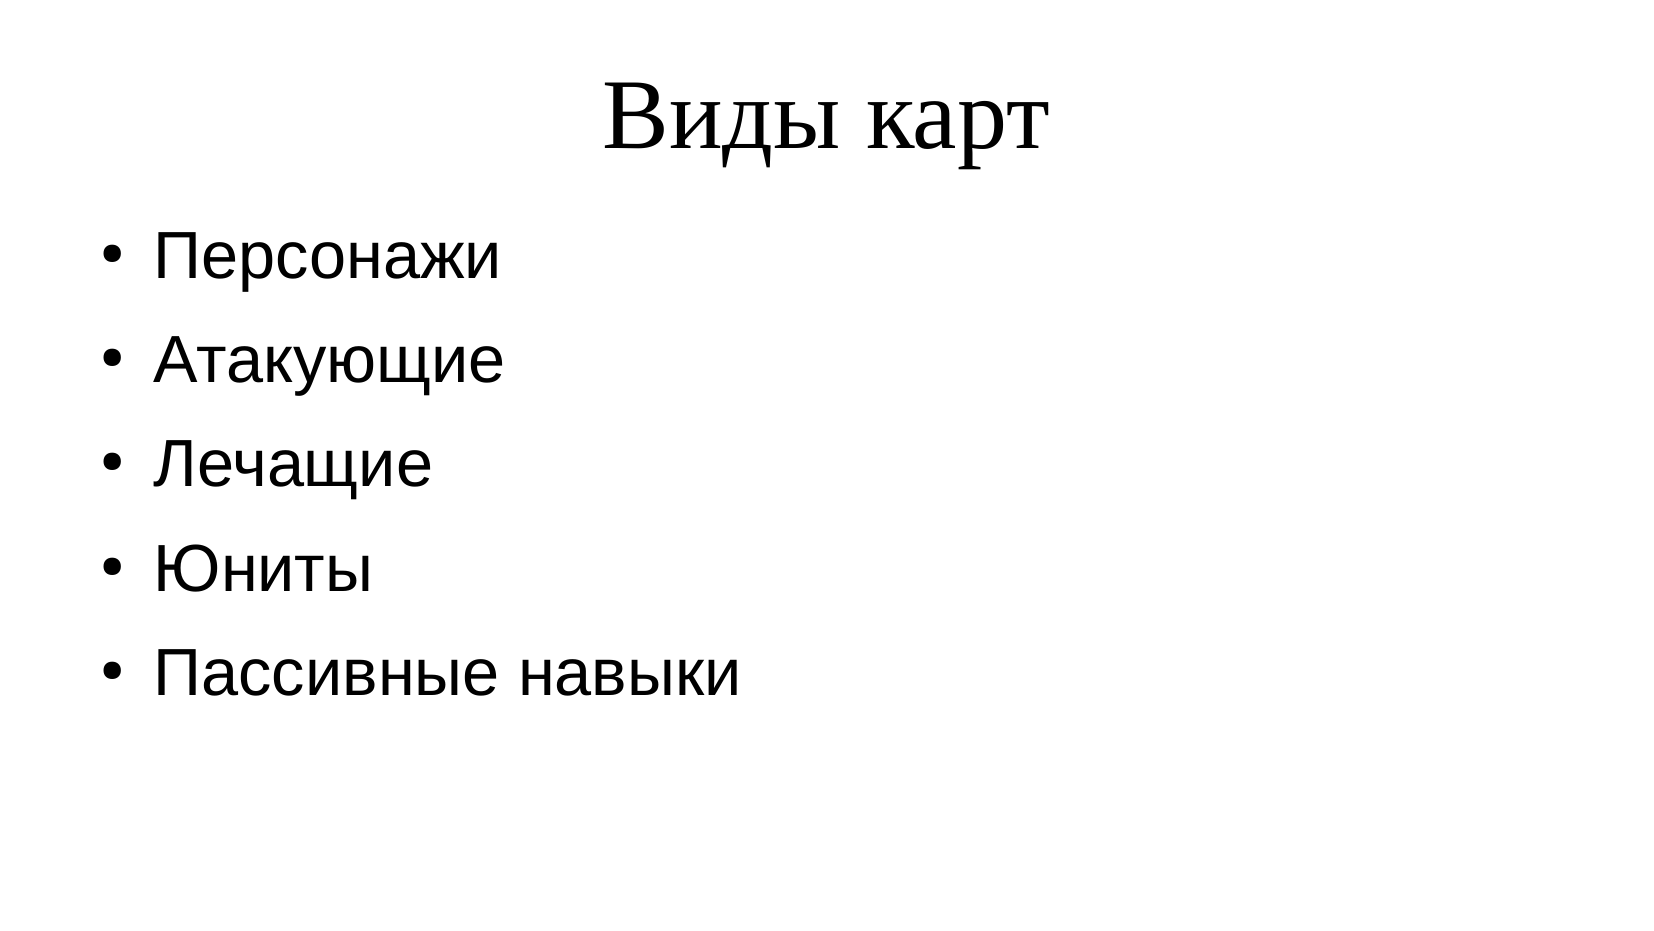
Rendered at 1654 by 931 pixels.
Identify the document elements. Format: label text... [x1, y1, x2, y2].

list Персонажи Атакующие Лечащие Юниты Пассивные навыки [82, 217, 1571, 758]
title Виды карт [82, 37, 1571, 193]
